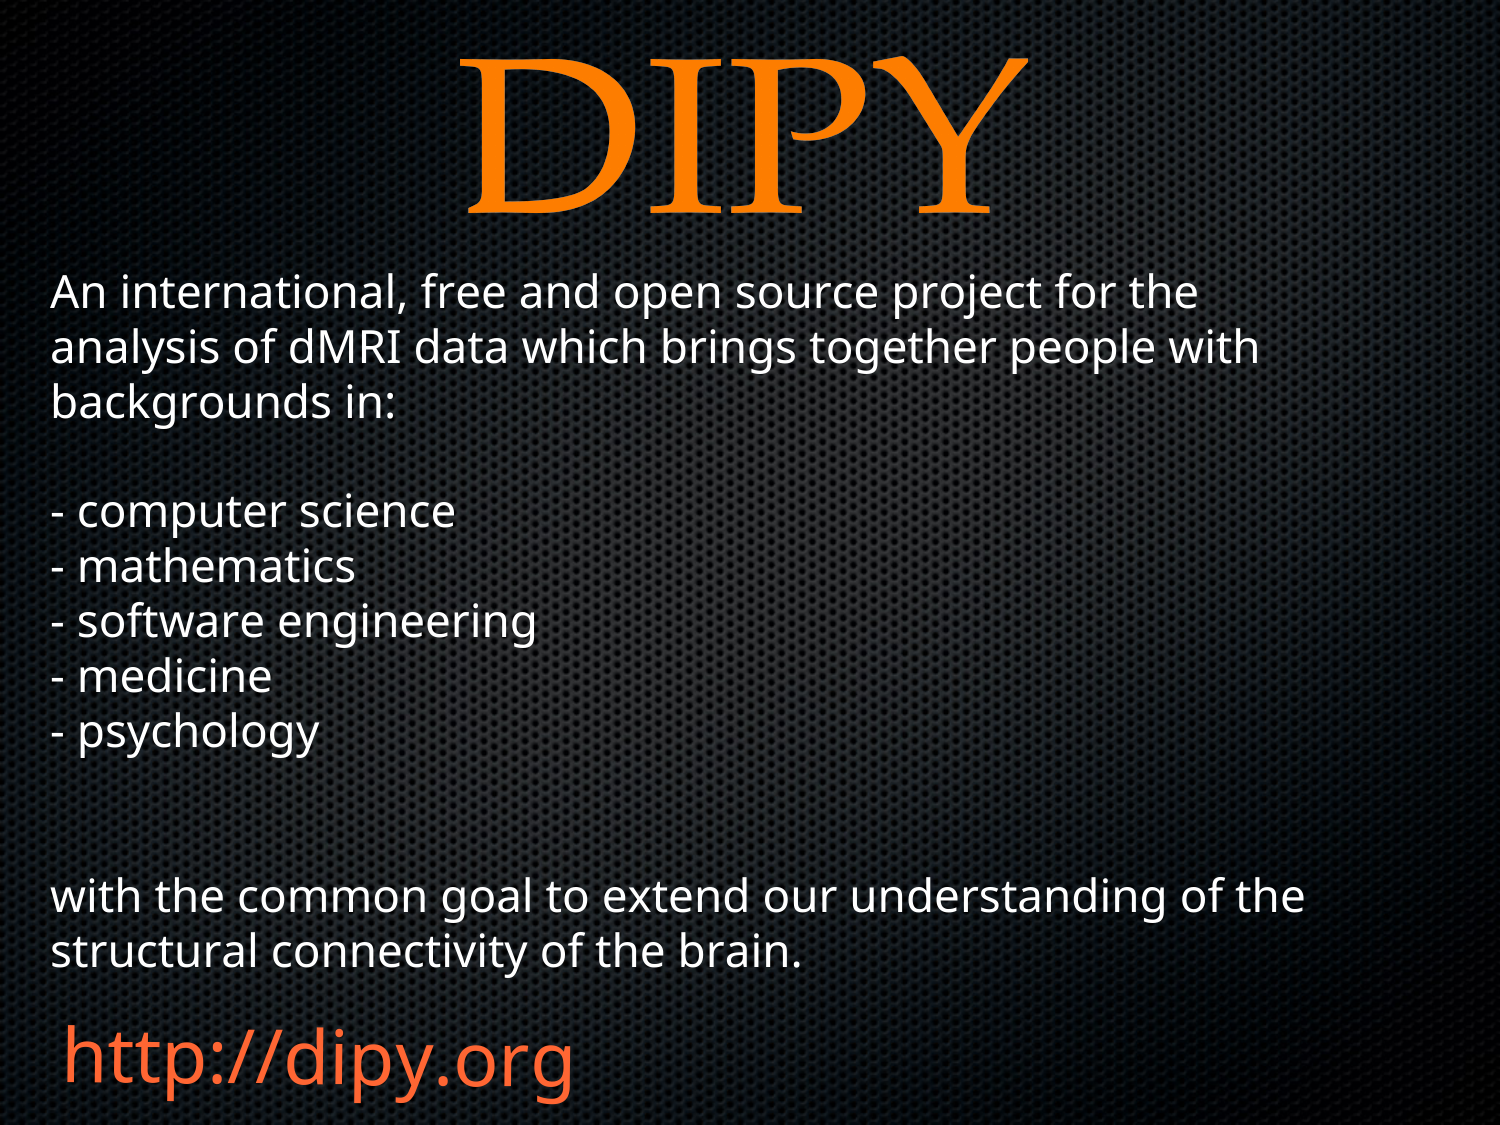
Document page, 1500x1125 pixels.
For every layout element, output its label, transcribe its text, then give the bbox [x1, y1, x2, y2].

picture [0, 0, 1500, 1125]
text_box An international, free and open source project for the analysis of dMRI data which brings together people with backgrounds in: - computer science - mathematics - software engineering - medicine - psychology with the common goal to extend our understanding of the structural connectivity of the brain. [35, 254, 1412, 1125]
